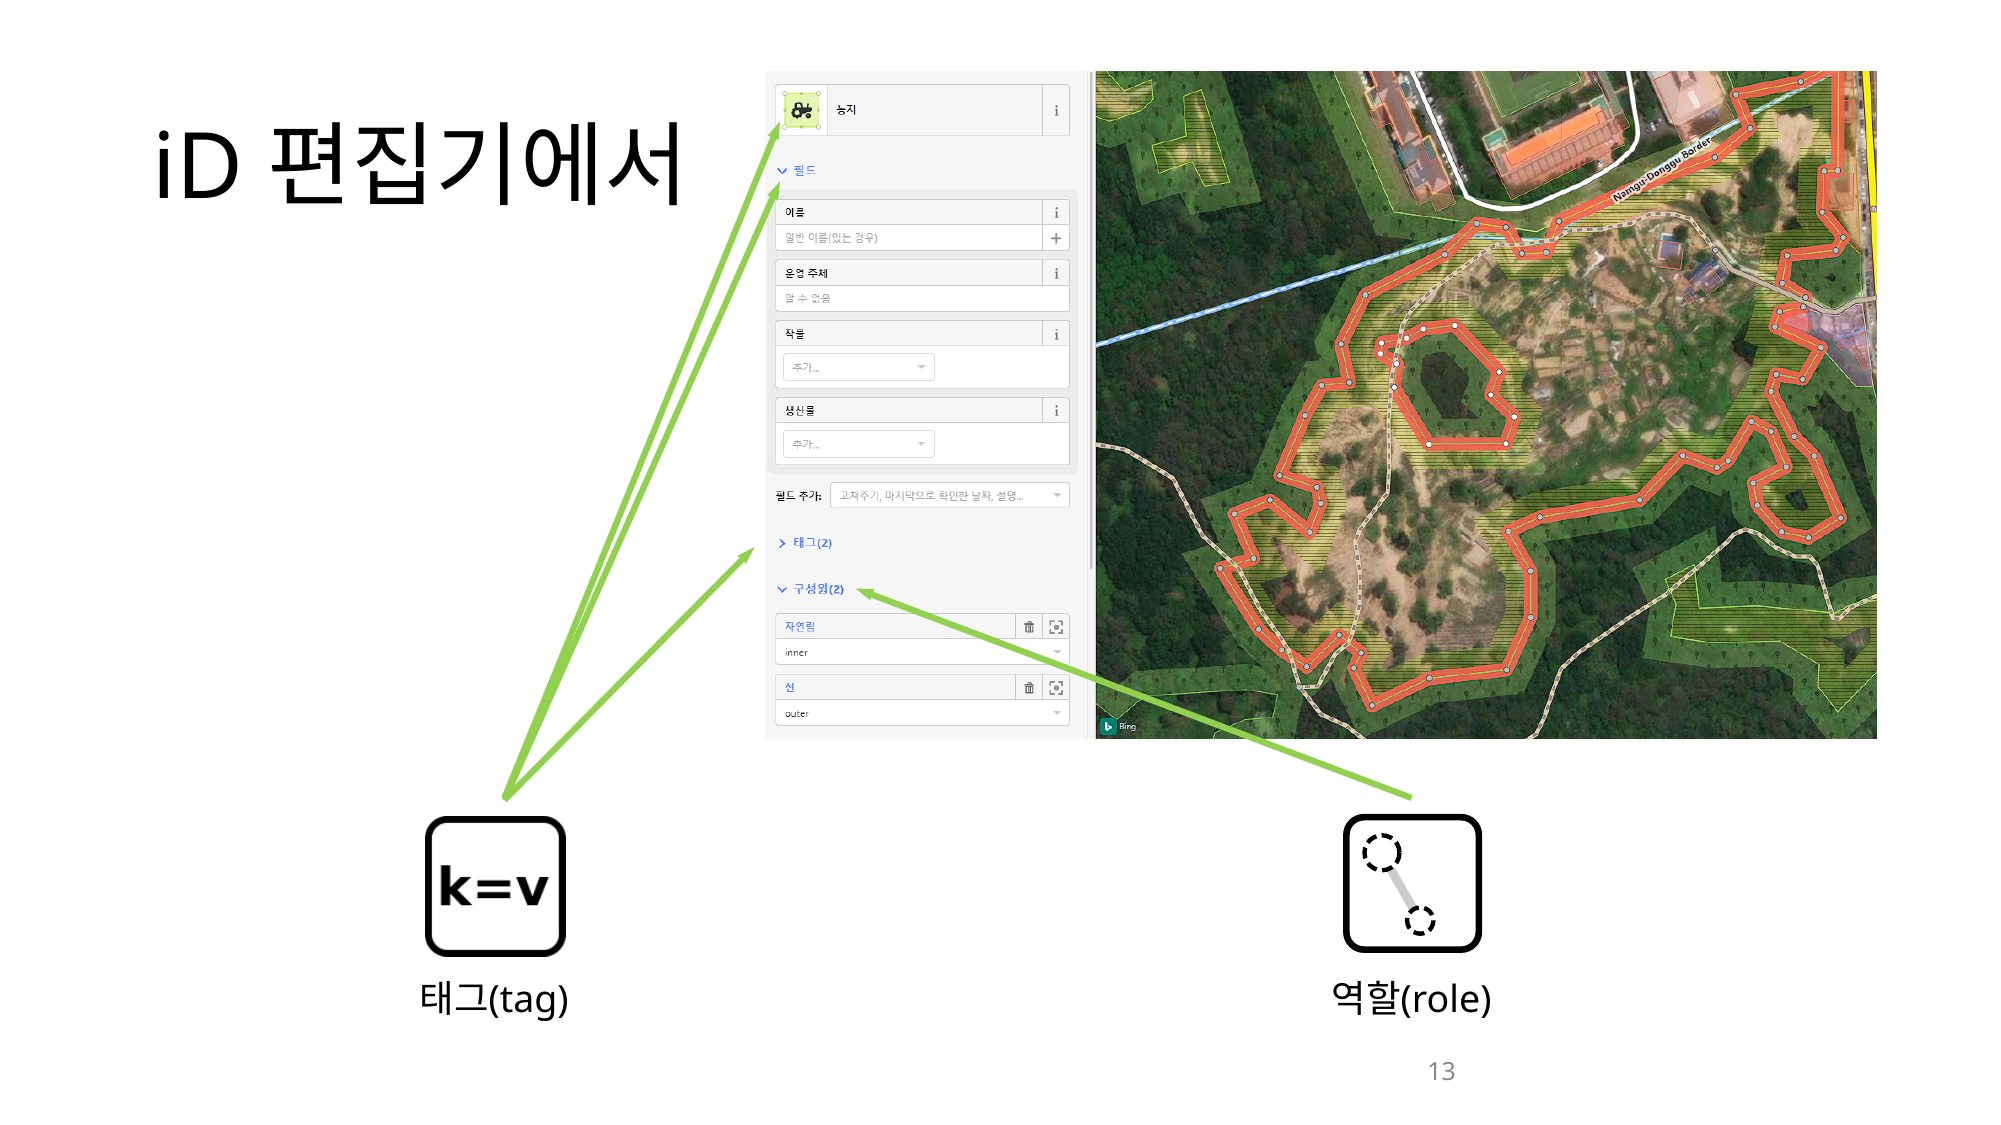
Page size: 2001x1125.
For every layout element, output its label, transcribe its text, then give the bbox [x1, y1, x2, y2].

picture [765, 71, 1877, 739]
text_box 태그(tag) [400, 967, 589, 1029]
picture [1342, 813, 1483, 954]
title iD 편집기에서 [137, 59, 1863, 278]
picture [425, 816, 566, 957]
text_box 역할(role) [1313, 967, 1510, 1029]
text_box <숫자> [1412, 1042, 1863, 1103]
